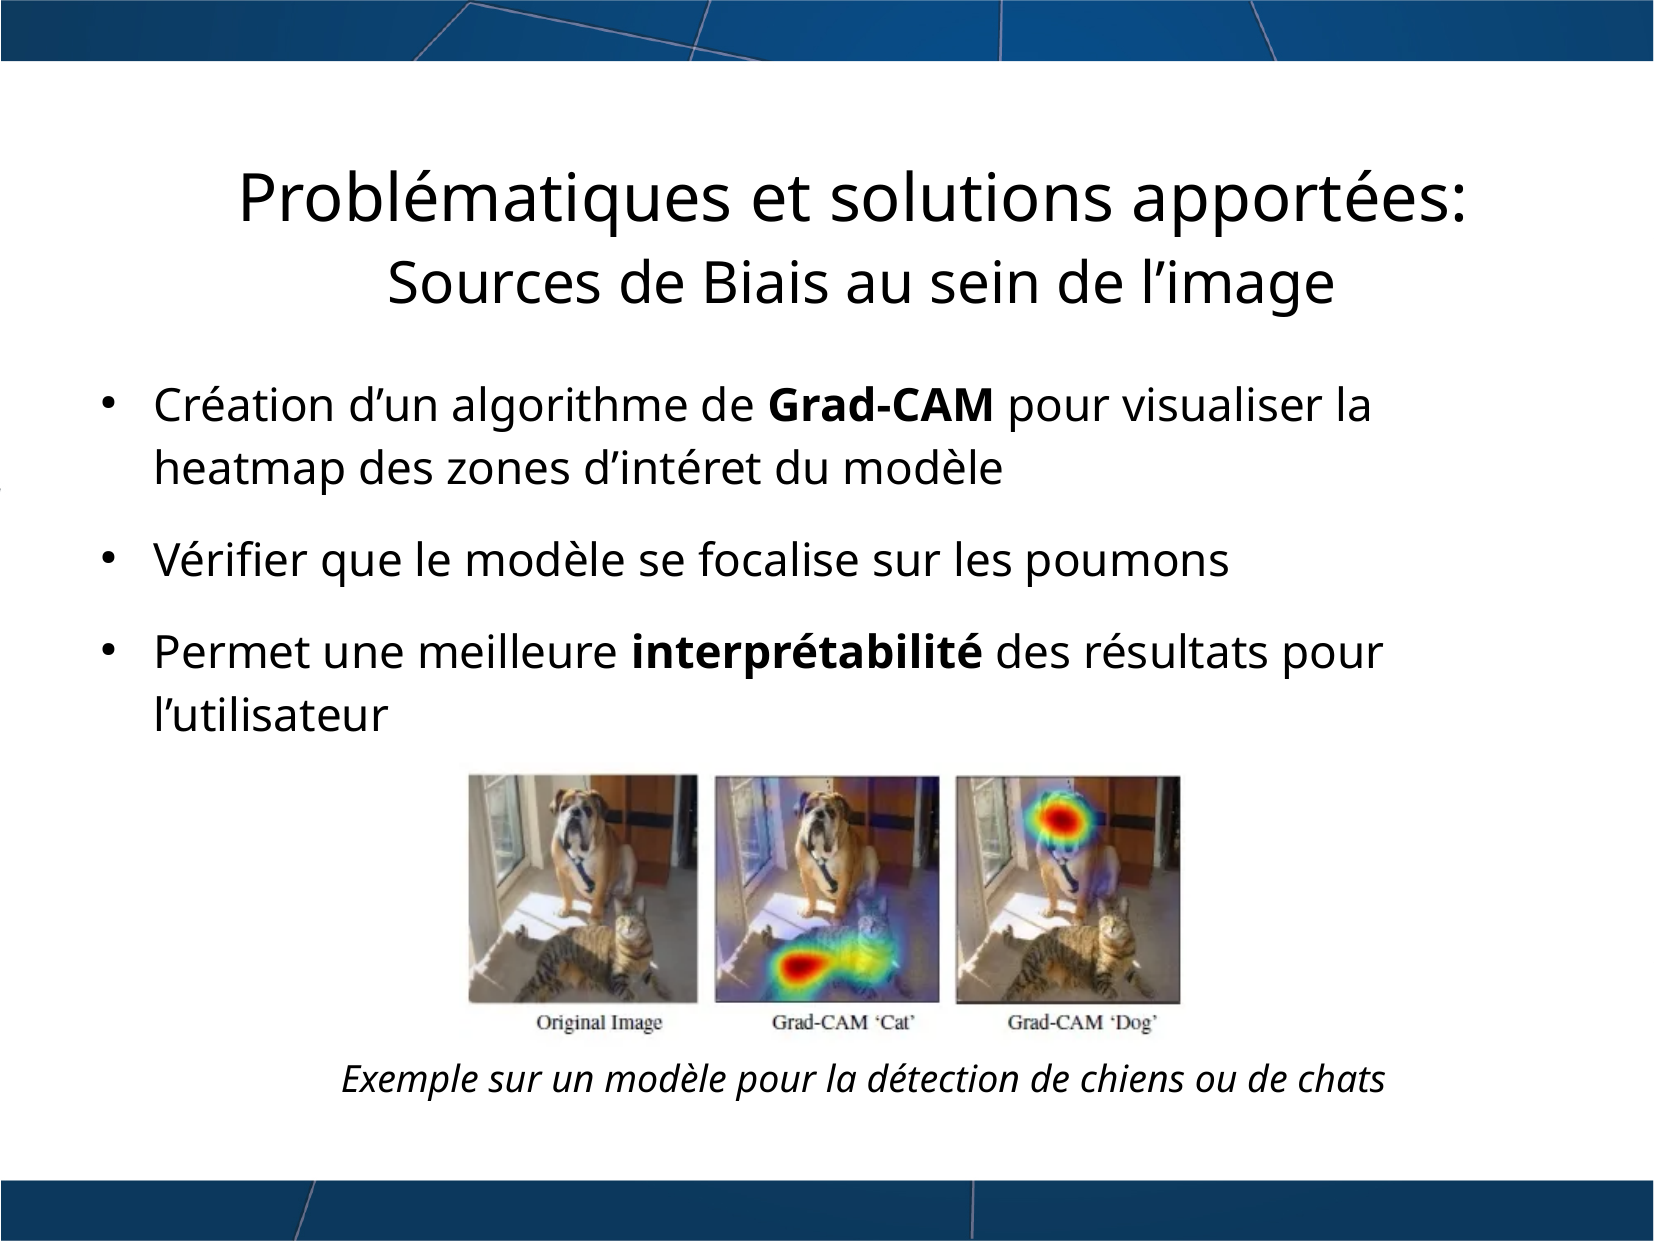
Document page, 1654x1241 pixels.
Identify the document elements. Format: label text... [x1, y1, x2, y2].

text_box Exemple sur un modèle pour la détection de chiens ou de chats [326, 1045, 1425, 1117]
list Création d’un algorithme de Grad-CAM pour visualiser la heatmap des zones d’intéret du modèle Vérifier que le modèle se focalise sur les poumons Permet une meilleure interprétabilité des résultats pour l’utilisateur [82, 372, 1571, 713]
picture [0, 0, 1654, 1241]
title Problématiques et solutions apportées: Sources de Biais au sein de l’image [82, 132, 1571, 340]
